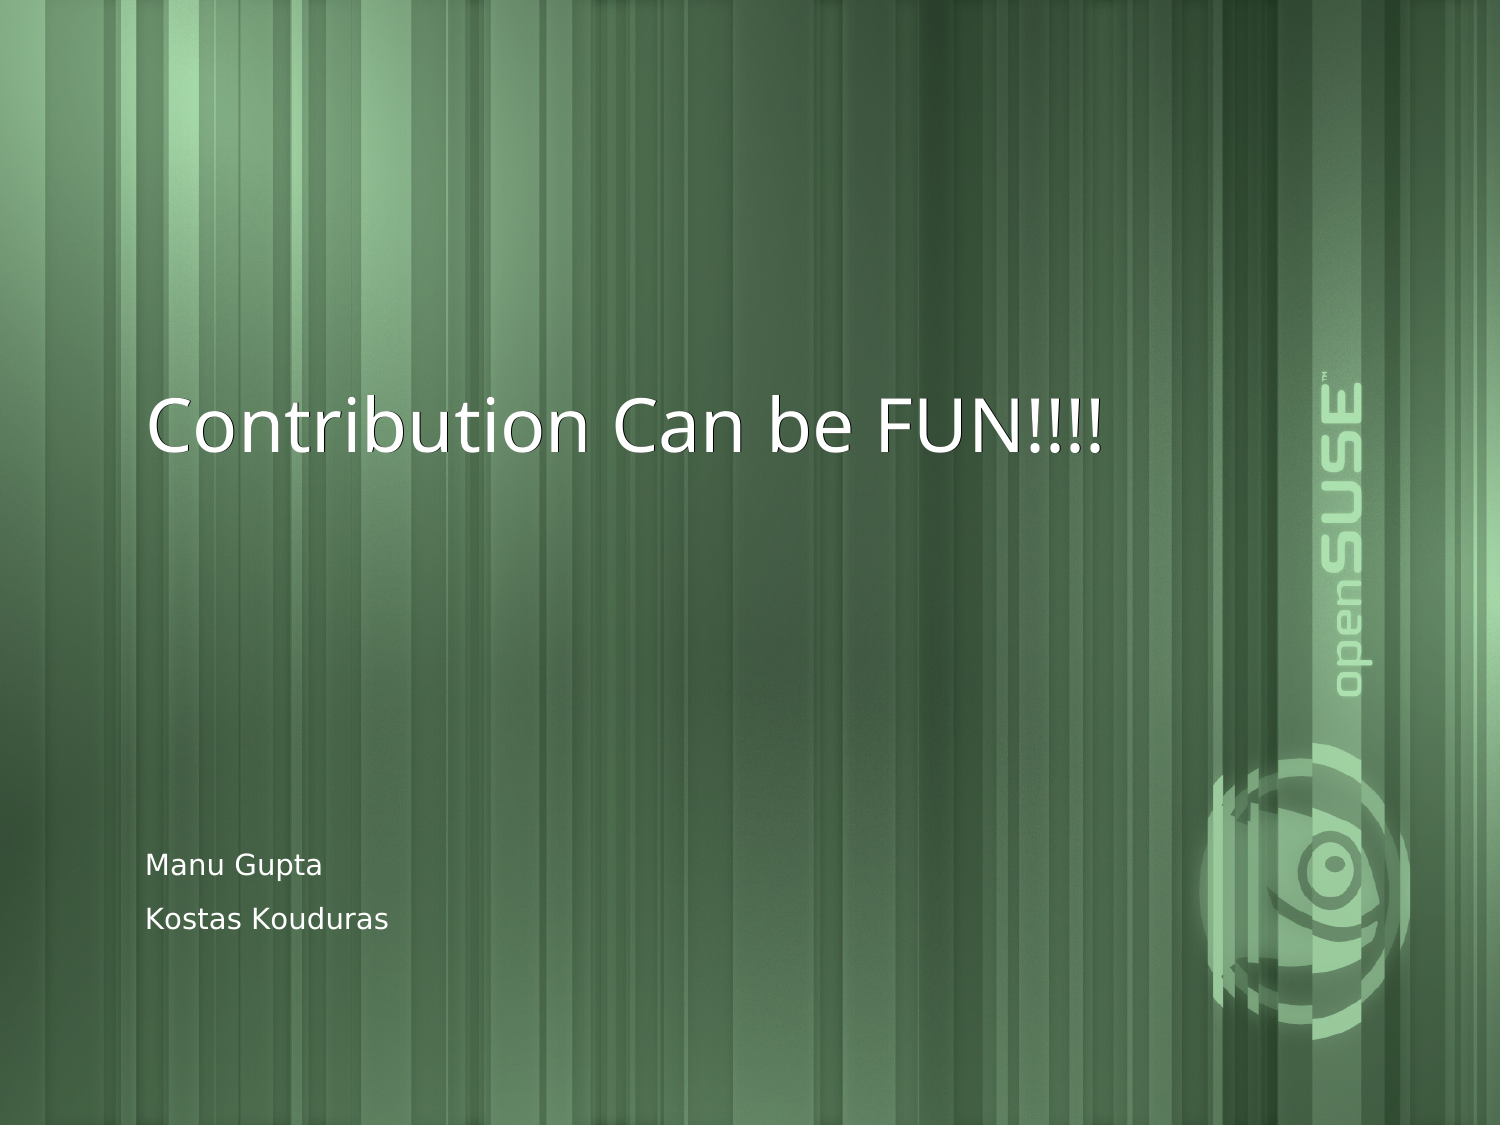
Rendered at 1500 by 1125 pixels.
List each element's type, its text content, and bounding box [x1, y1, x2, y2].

title Contribution Can be FUN!!!! [145, 215, 1358, 631]
picture [0, 0, 1500, 1125]
subtitle Manu Gupta Kostas Kouduras [144, 813, 768, 969]
